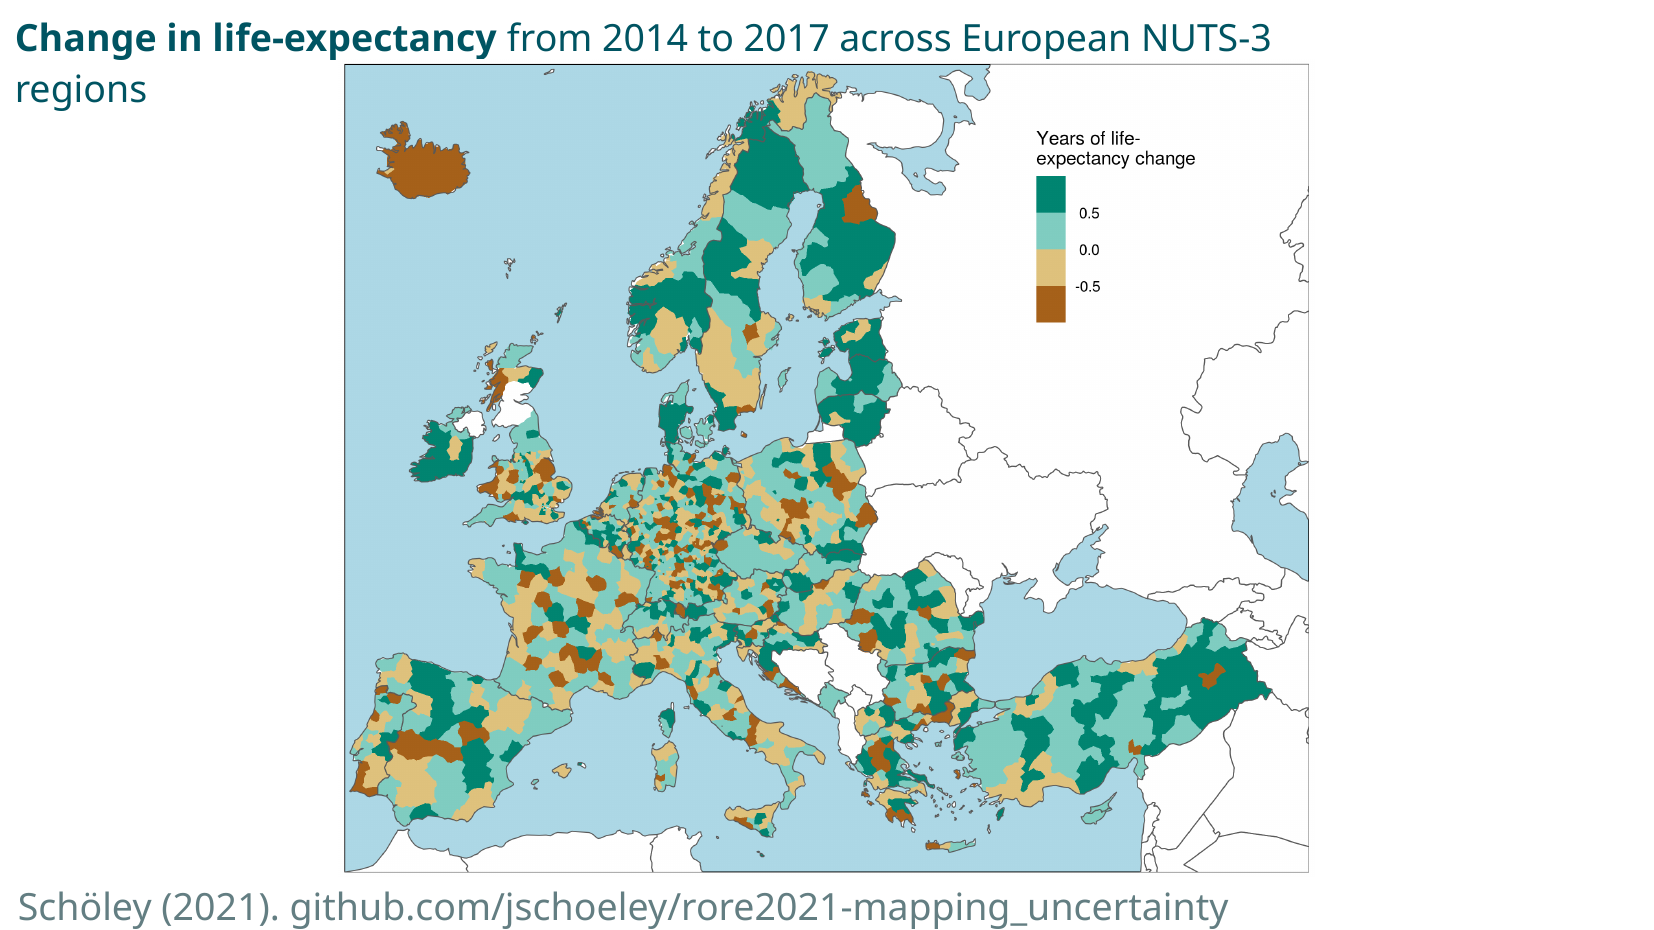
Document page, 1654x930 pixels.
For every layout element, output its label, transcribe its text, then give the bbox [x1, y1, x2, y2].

text_box Schöley (2021). github.com/jschoeley/rore2021-mapping_uncertainty [3, 872, 1058, 930]
text_box Change in life-expectancy from 2014 to 2017 across European NUTS-3 regions [0, 4, 1381, 119]
picture [338, 59, 1315, 877]
